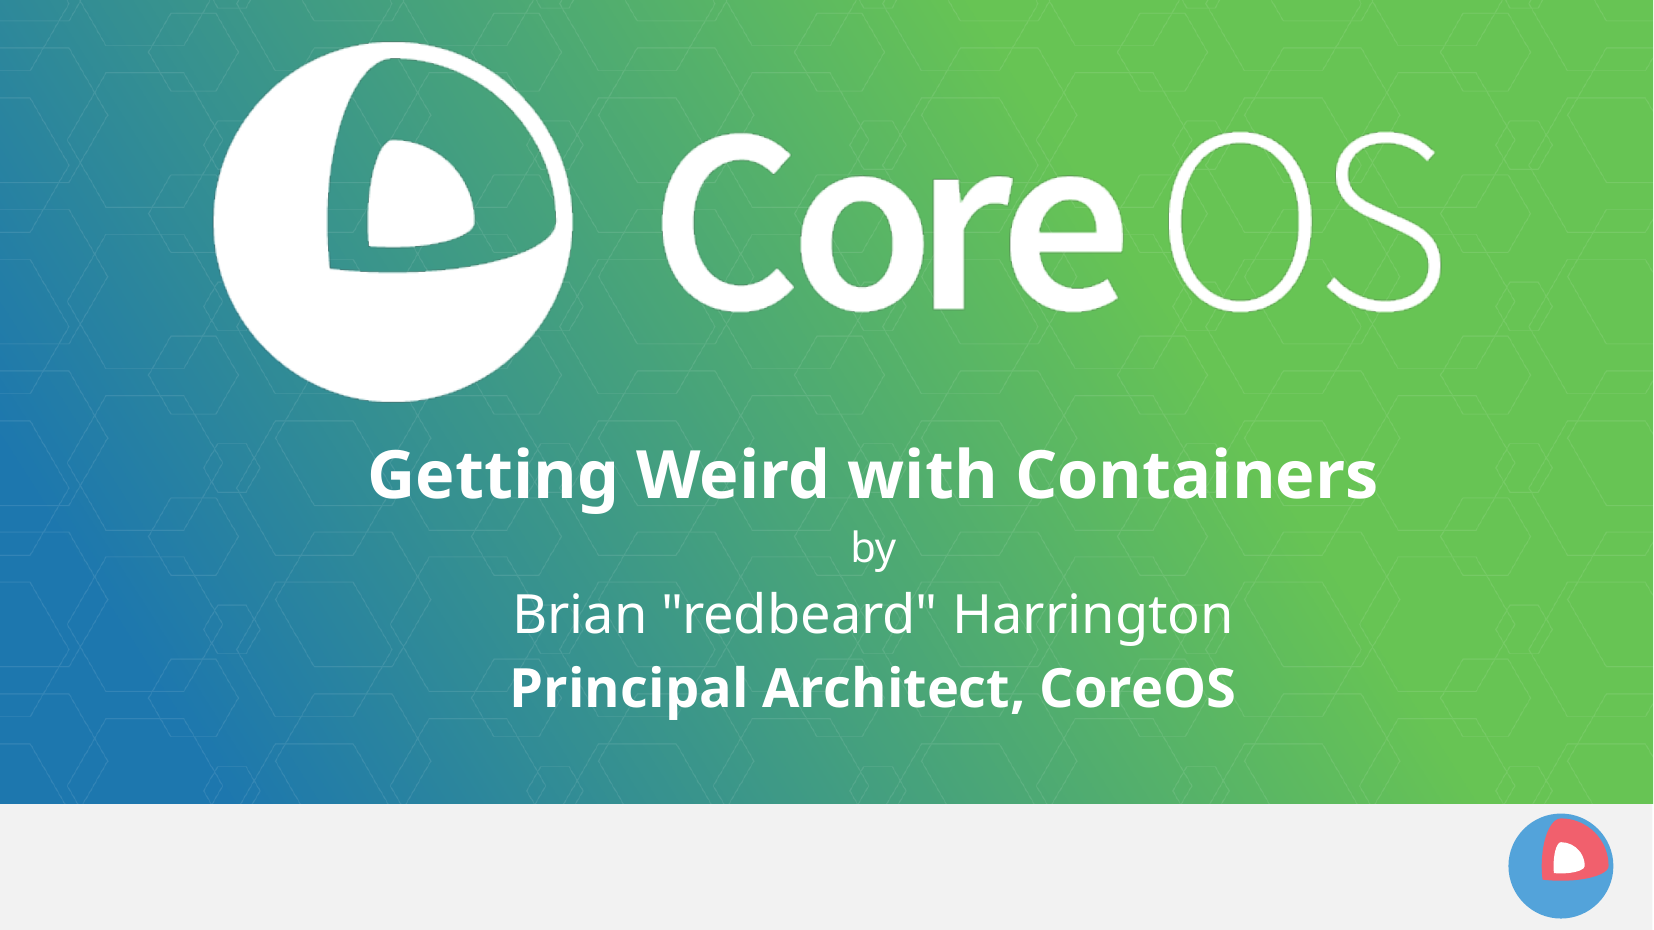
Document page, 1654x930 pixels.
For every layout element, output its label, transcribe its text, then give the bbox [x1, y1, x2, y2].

text_box Getting Weird with Containers by Brian "redbeard" Harrington Principal Architect, CoreOS [352, 419, 1270, 709]
picture [0, 0, 1654, 805]
